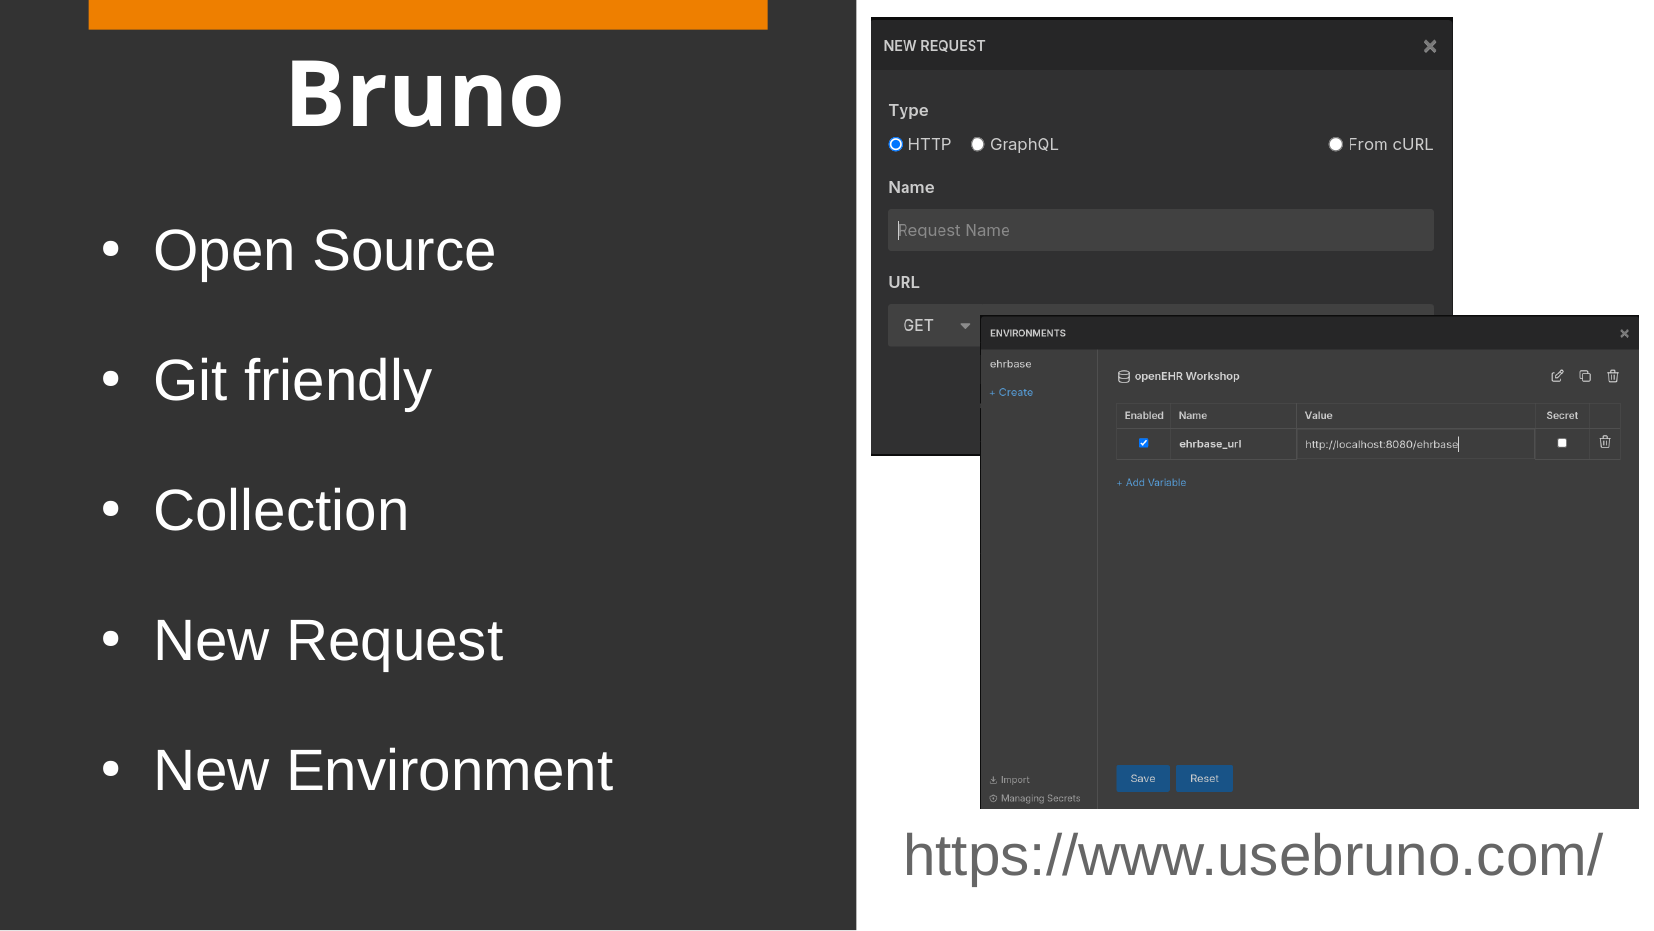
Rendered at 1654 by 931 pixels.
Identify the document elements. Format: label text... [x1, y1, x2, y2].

text_box https://www.usebruno.com/ [888, 814, 1654, 931]
list Open Source Git friendly Collection New Request New Environment [82, 217, 768, 857]
title Bruno [82, 13, 768, 169]
picture [871, 17, 1639, 810]
text_box [0, 0, 857, 931]
